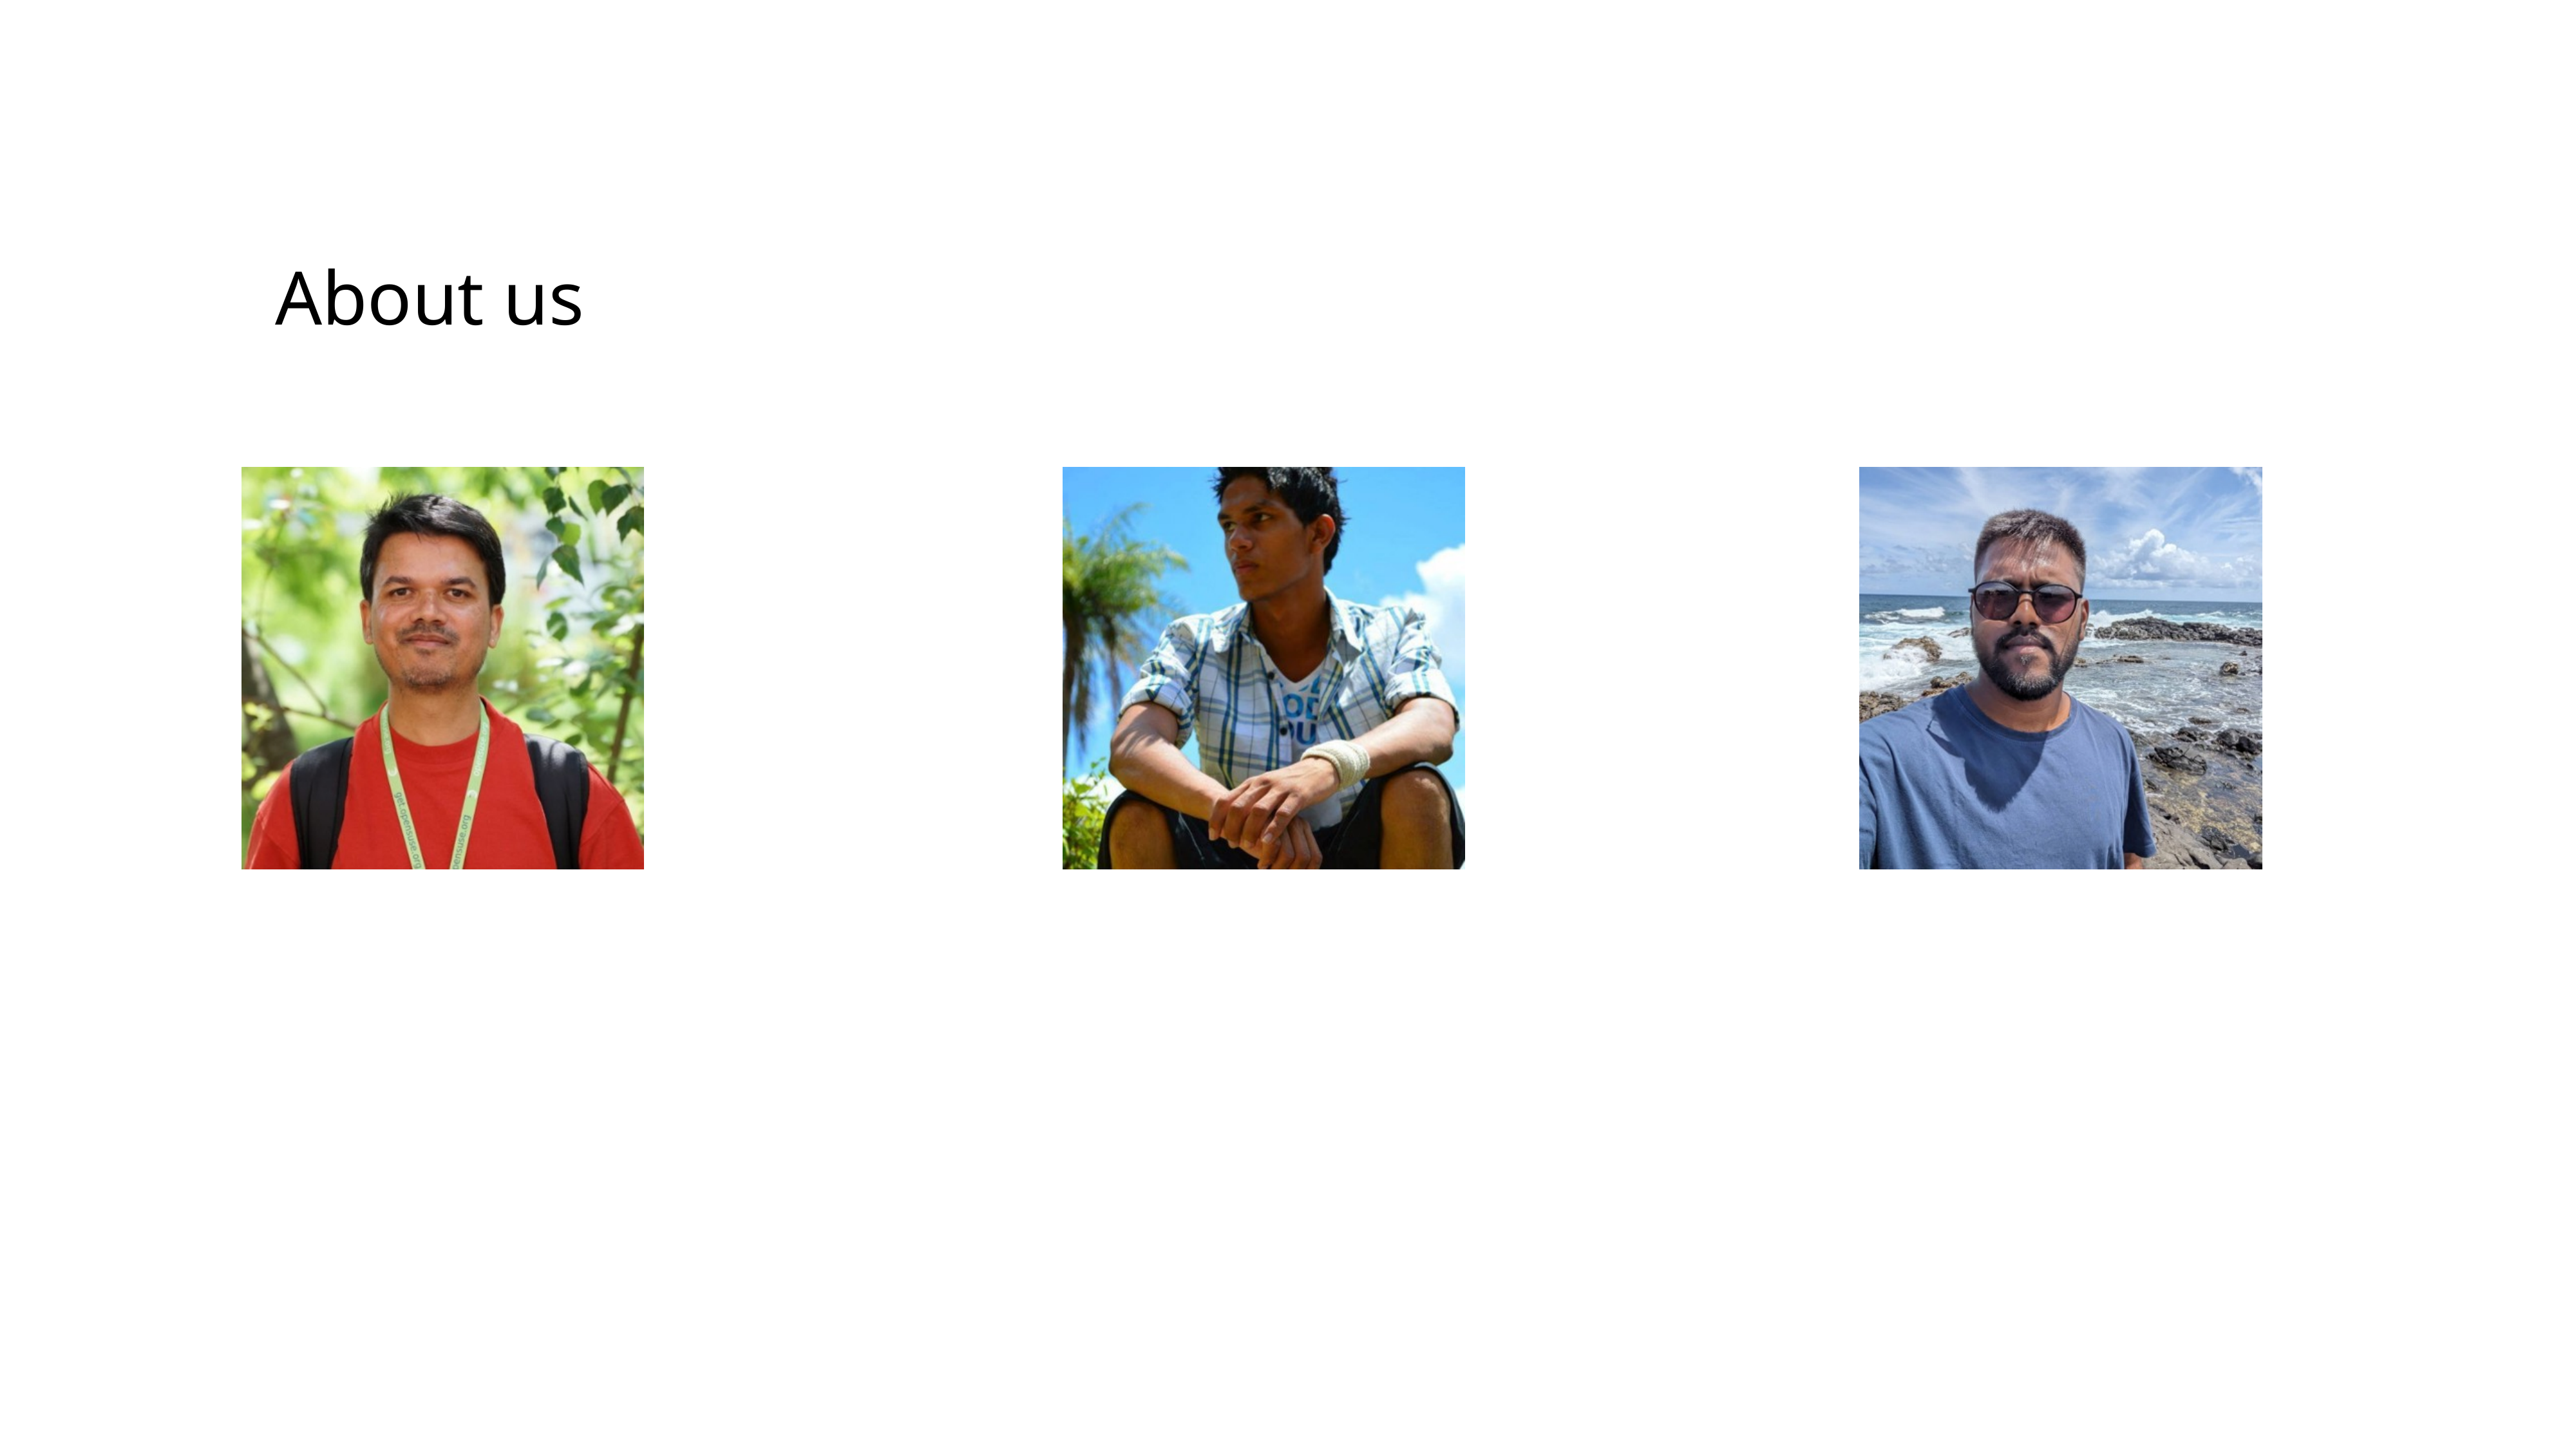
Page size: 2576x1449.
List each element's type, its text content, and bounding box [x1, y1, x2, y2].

picture [1859, 467, 2262, 870]
picture [242, 467, 644, 870]
picture [1063, 467, 1465, 870]
text_box About us [265, 241, 2150, 352]
